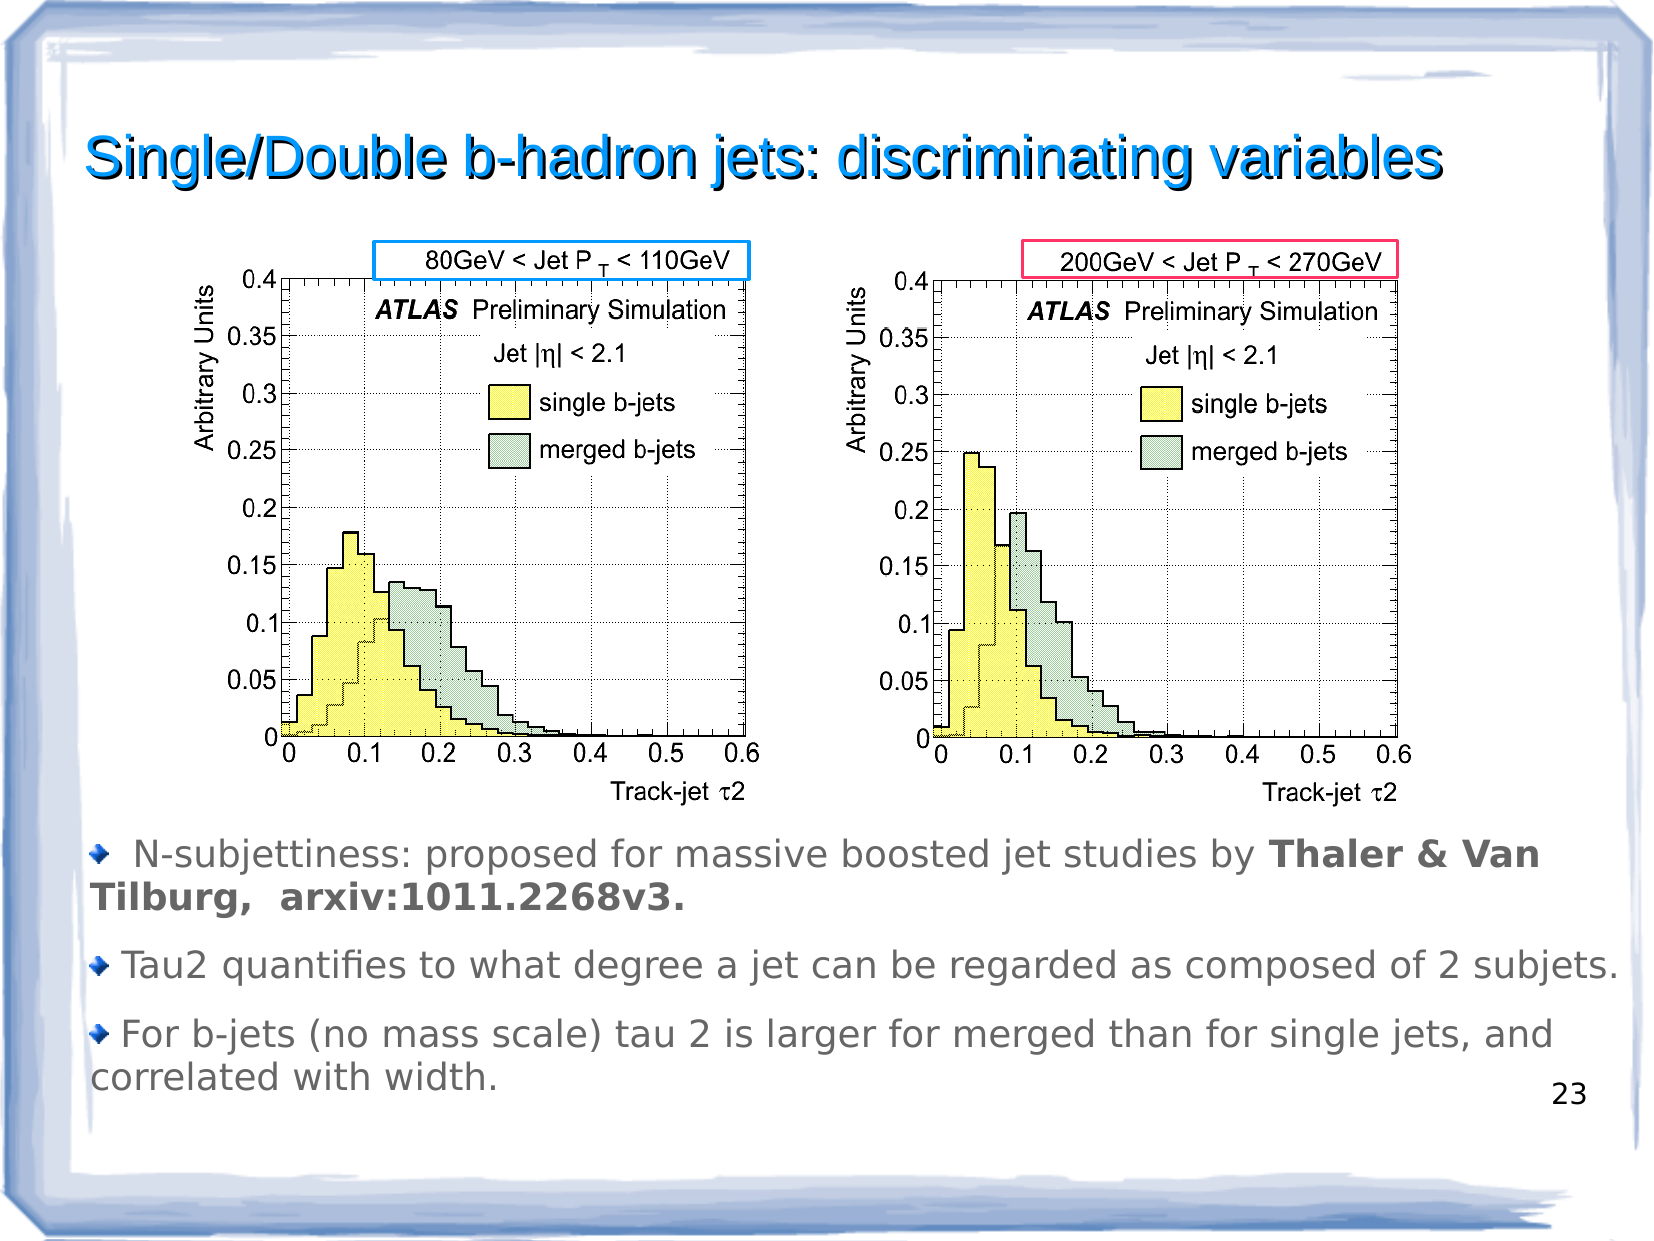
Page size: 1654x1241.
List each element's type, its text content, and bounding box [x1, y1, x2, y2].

title Single/Double b-hadron jets: discriminating variables [83, 83, 1467, 230]
picture [0, 0, 1654, 1241]
text_box N-subjettiness: proposed for massive boosted jet studies by Thaler & Van Tilburg, arxiv:1011.2268v3. Tau2 quantifies to what degree a jet can be regarded as composed of 2 subjets. For b-jets (no mass scale) tau 2 is larger for merged than for single jets, and correlated with width. [75, 825, 1651, 1108]
